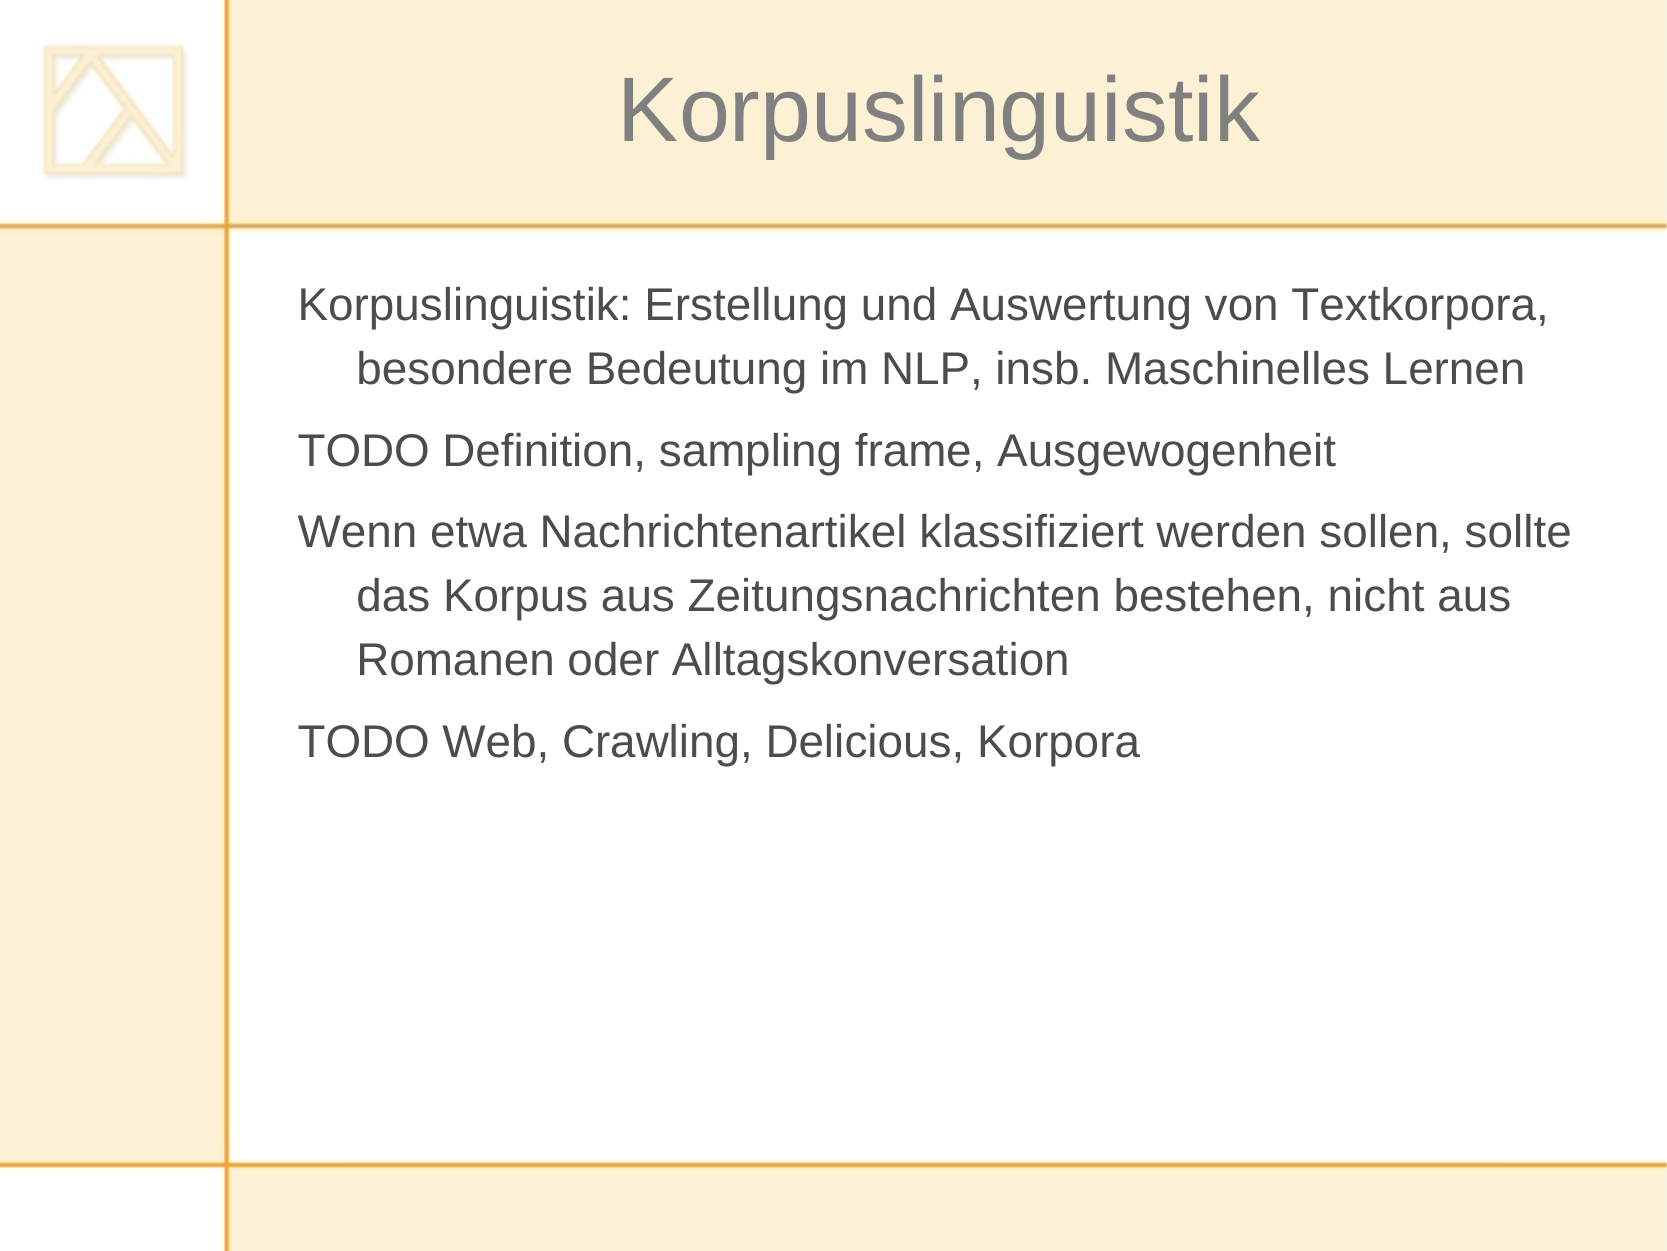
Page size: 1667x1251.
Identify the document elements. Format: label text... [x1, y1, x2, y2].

title Korpuslinguistik [268, 0, 1611, 238]
picture [0, 0, 1667, 1251]
list Korpuslinguistik: Erstellung und Auswertung von Textkorpora, besondere Bedeutung im NLP, insb. Maschinelles Lernen TODO Definition, sampling frame, Ausgewogenheit Wenn etwa Nachrichtenartikel klassifiziert werden sollen, sollte das Korpus aus Zeitungsnachrichten bestehen, nicht aus Romanen oder Alltagskonversation TODO Web, Crawling, Delicious, Korpora [268, 265, 1611, 1188]
